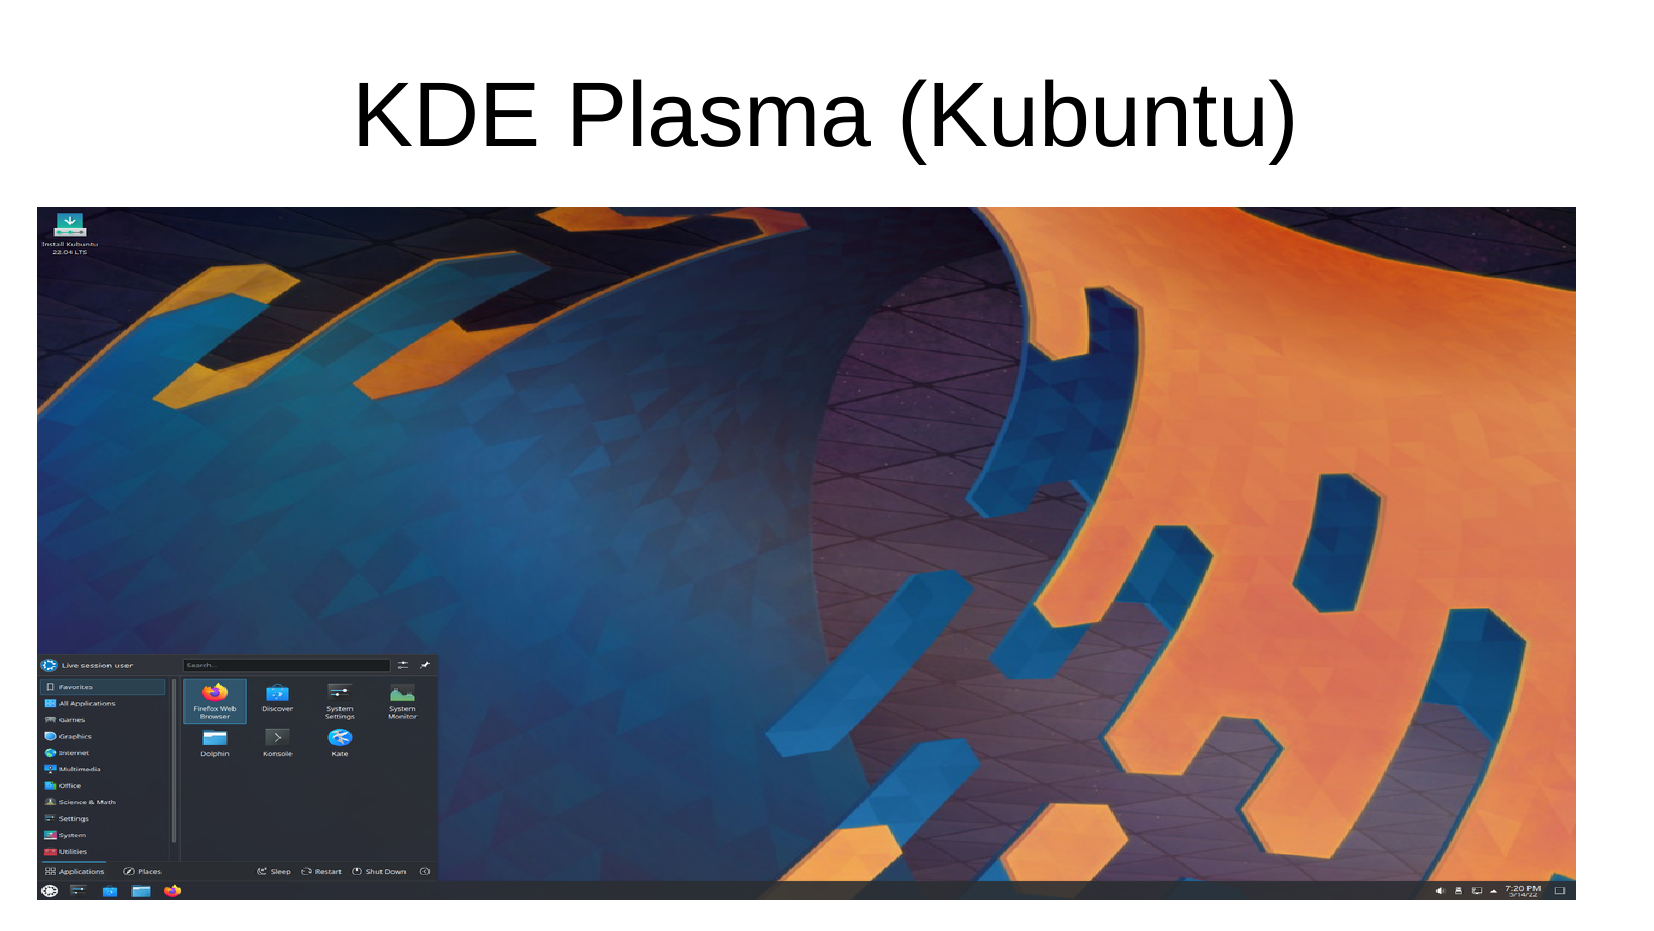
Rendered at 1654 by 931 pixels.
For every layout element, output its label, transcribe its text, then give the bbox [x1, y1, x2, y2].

title KDE Plasma (Kubuntu) [82, 37, 1571, 193]
picture [37, 207, 1576, 901]
